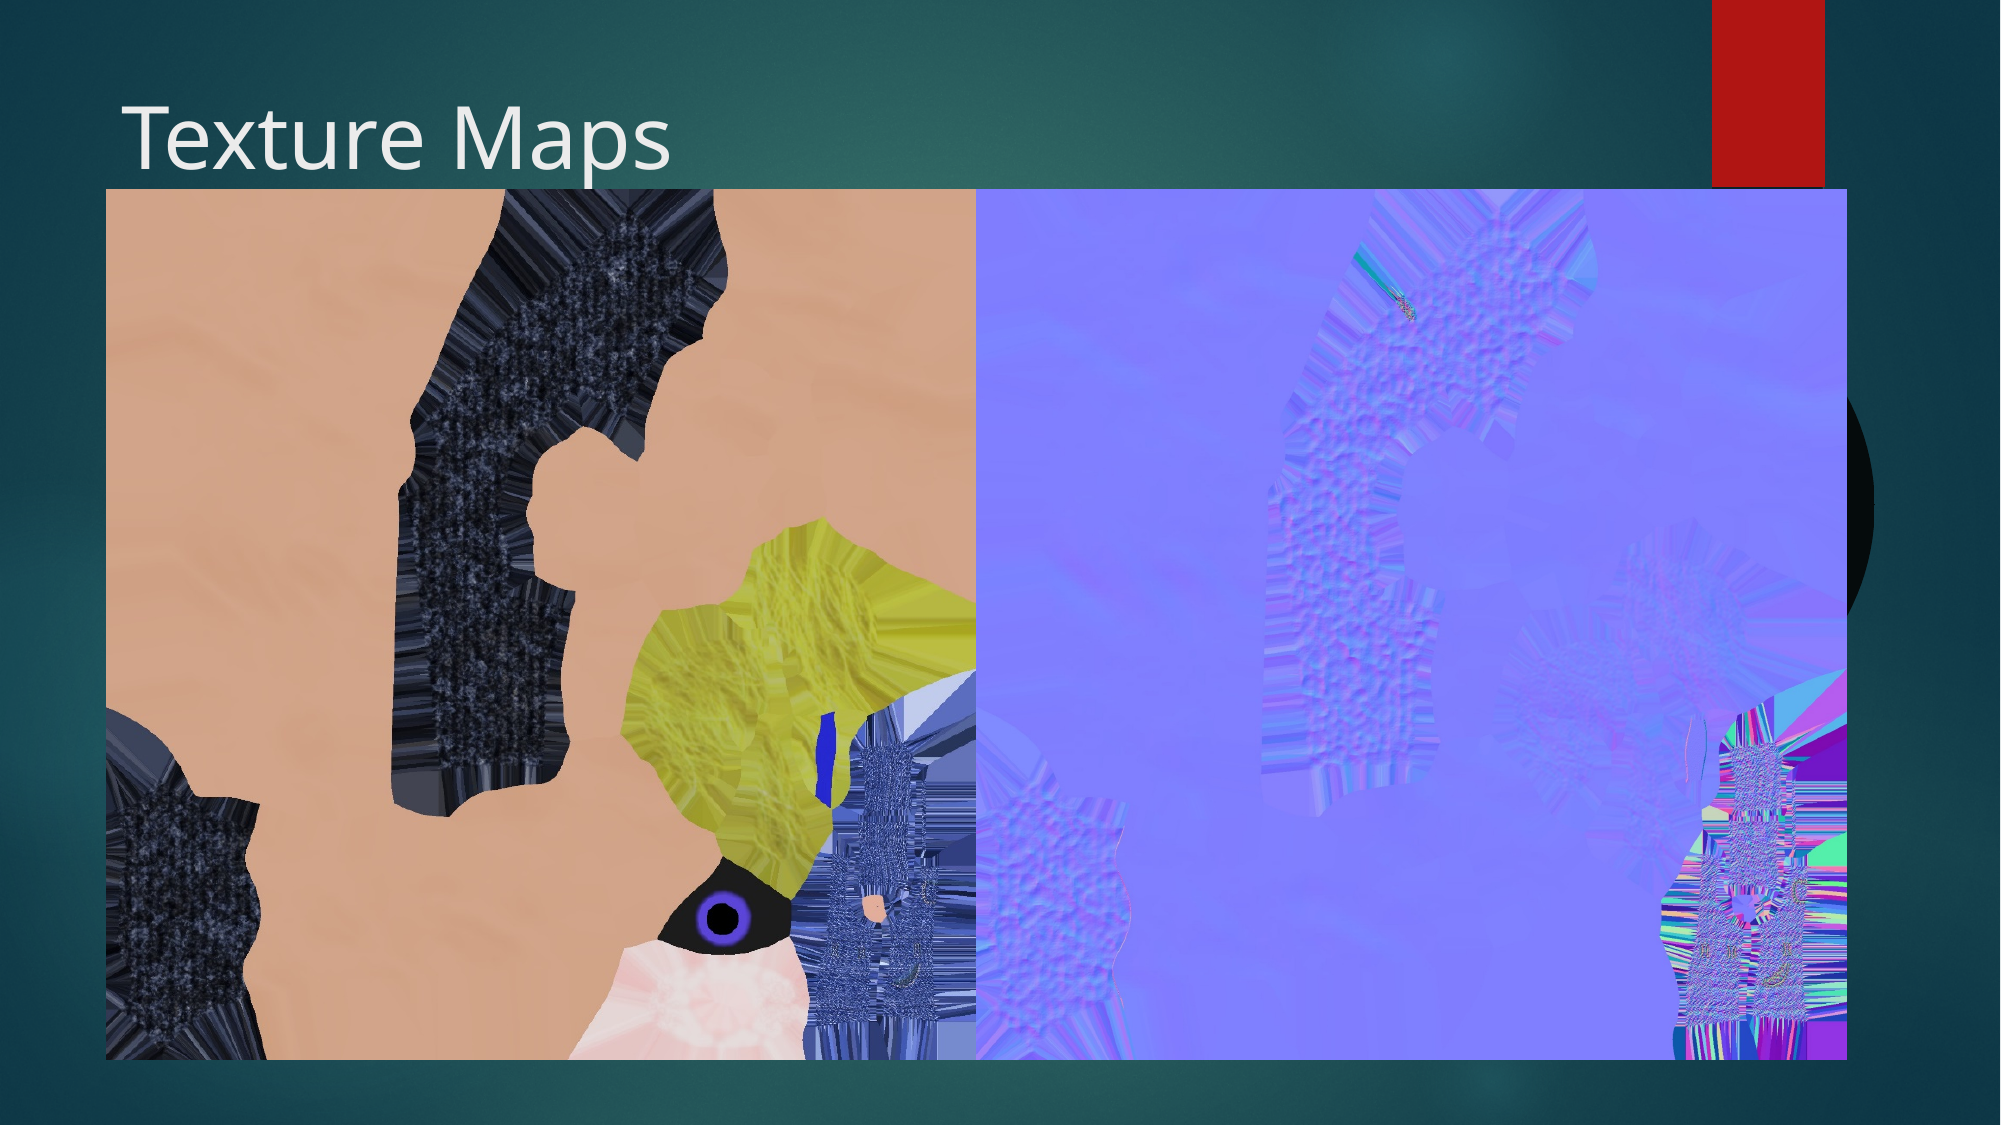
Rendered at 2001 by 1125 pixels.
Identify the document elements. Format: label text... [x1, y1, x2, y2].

picture [106, 189, 1847, 1060]
title Texture Maps [106, 74, 1649, 189]
